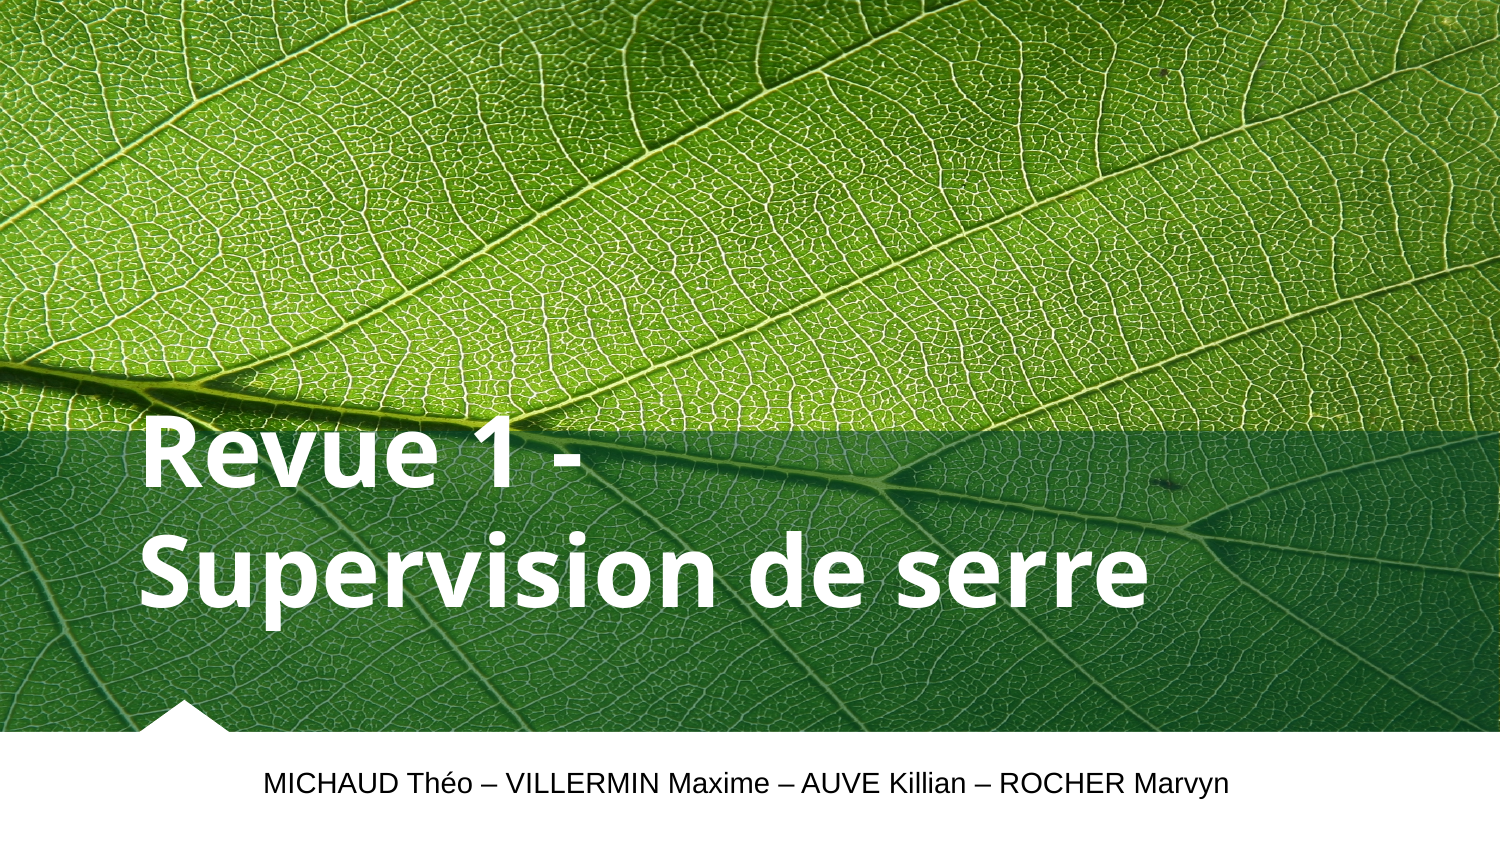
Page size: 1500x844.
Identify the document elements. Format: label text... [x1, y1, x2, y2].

title Revue 1 - Supervision de serre [122, 412, 1205, 603]
picture [0, 0, 1500, 731]
text_box MICHAUD Théo – VILLERMIN Maxime – AUVE Killian – ROCHER Marvyn [248, 749, 1276, 826]
